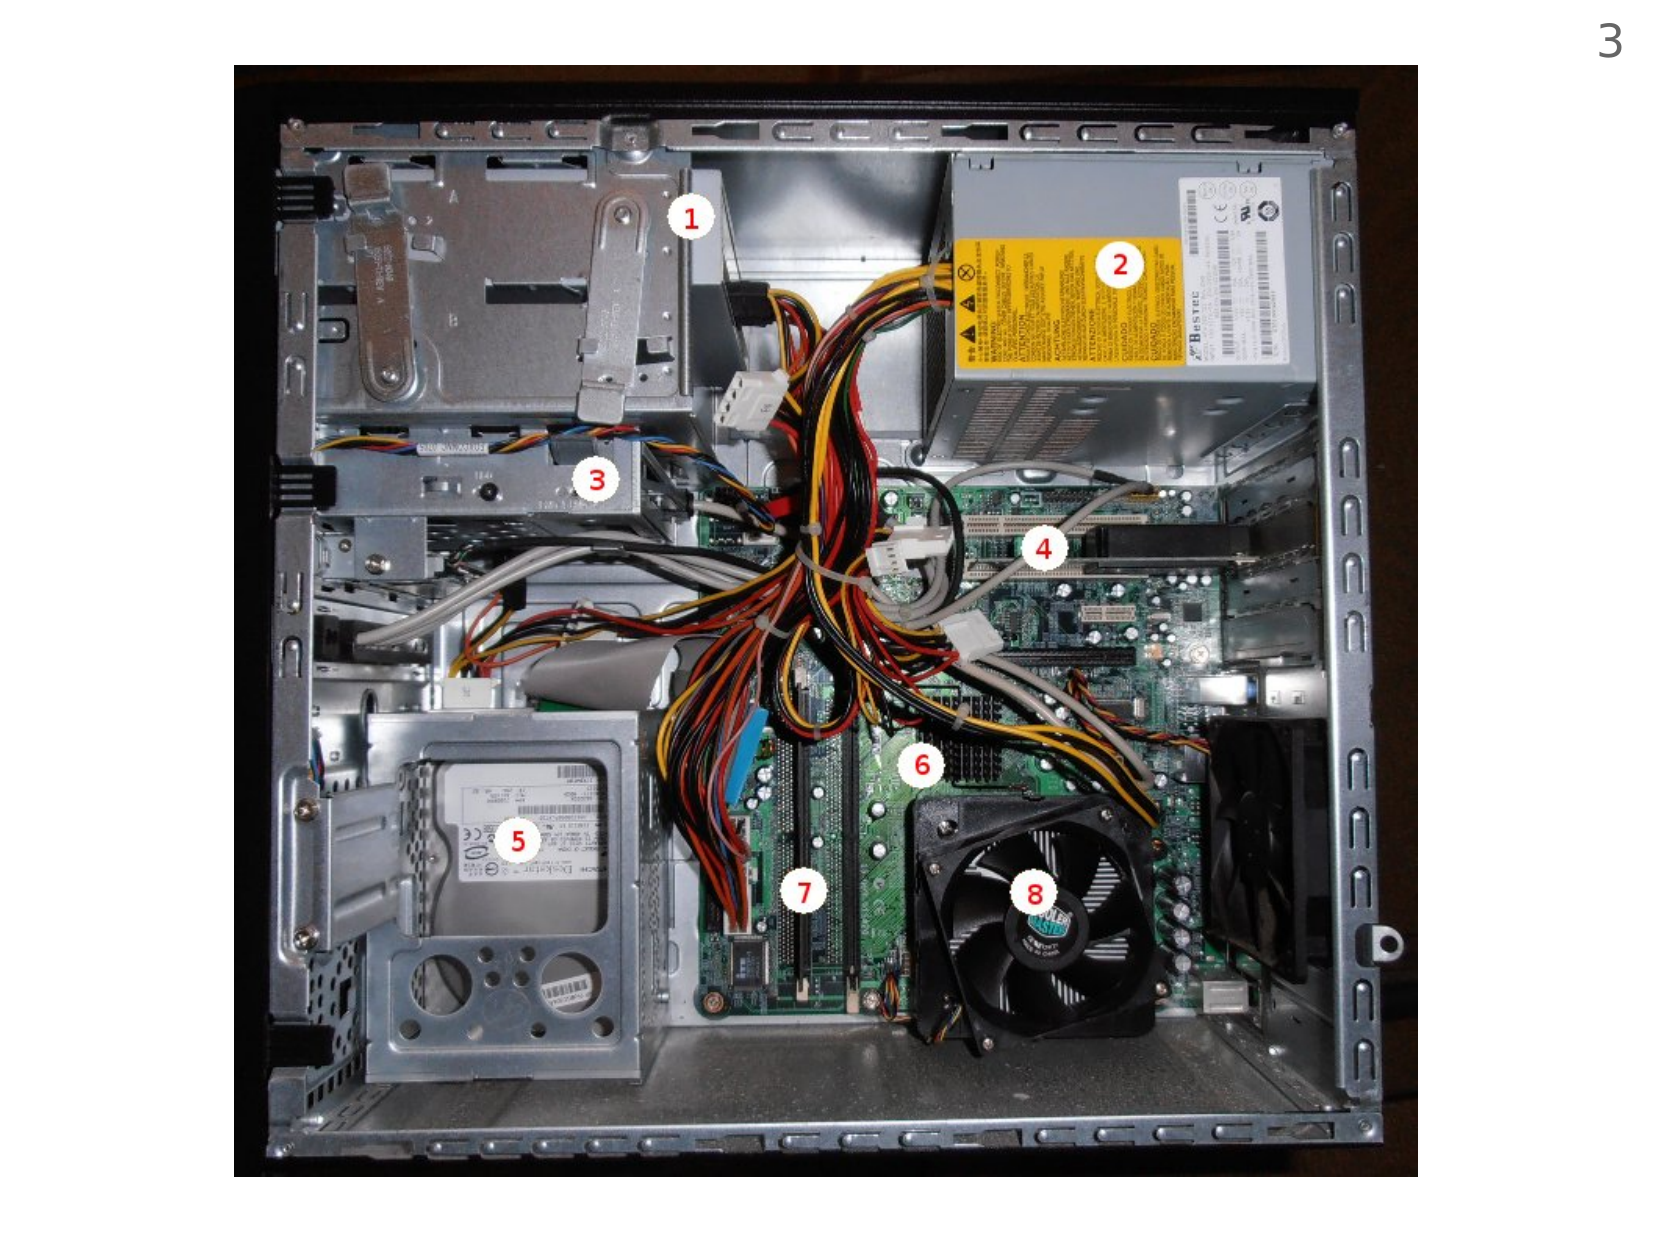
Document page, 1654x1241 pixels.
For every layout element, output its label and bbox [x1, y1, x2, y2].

picture [234, 65, 1418, 1177]
